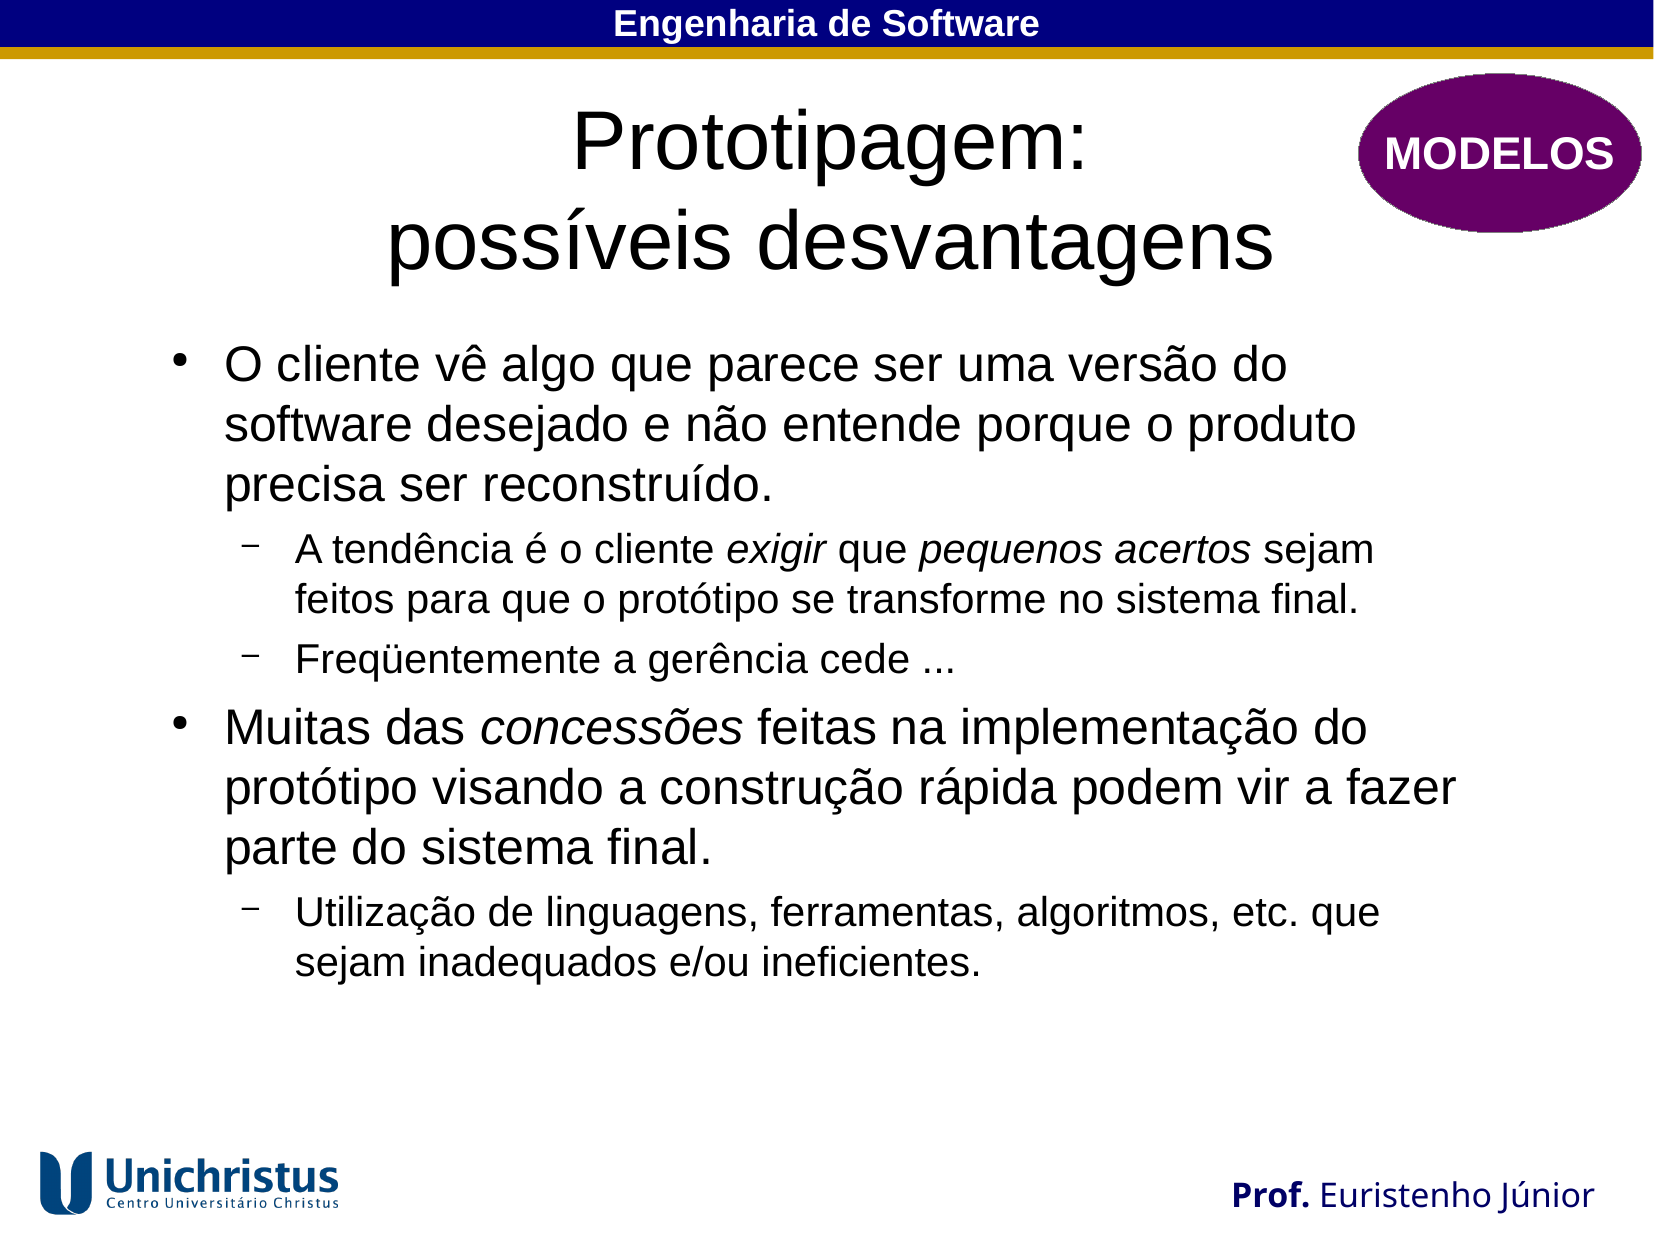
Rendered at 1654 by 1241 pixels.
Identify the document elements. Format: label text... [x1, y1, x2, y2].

picture [35, 1148, 343, 1217]
text_box [0, 47, 1654, 60]
text_box MODELOS [1385, 73, 1642, 233]
text_box Prof. Euristenho Júnior [1216, 1163, 1654, 1224]
title Prototipagem: possíveis desvantagens [138, 106, 1489, 294]
list O cliente vê algo que parece ser uma versão do software desejado e não entende porque o produto precisa ser reconstruído. A tendência é o cliente exigir que pequenos acertos sejam feitos para que o protótipo se transforme no sistema final. Freqüentemente a gerência cede ... Muitas das concessões feitas na implementação do protótipo visando a construção rápida podem vir a fazer parte do sistema final. Utilização de linguagens, ferramentas, algoritmos, etc. que sejam inadequados e/ou ineficientes. [138, 323, 1489, 1067]
text_box Engenharia de Software [0, 0, 1654, 47]
